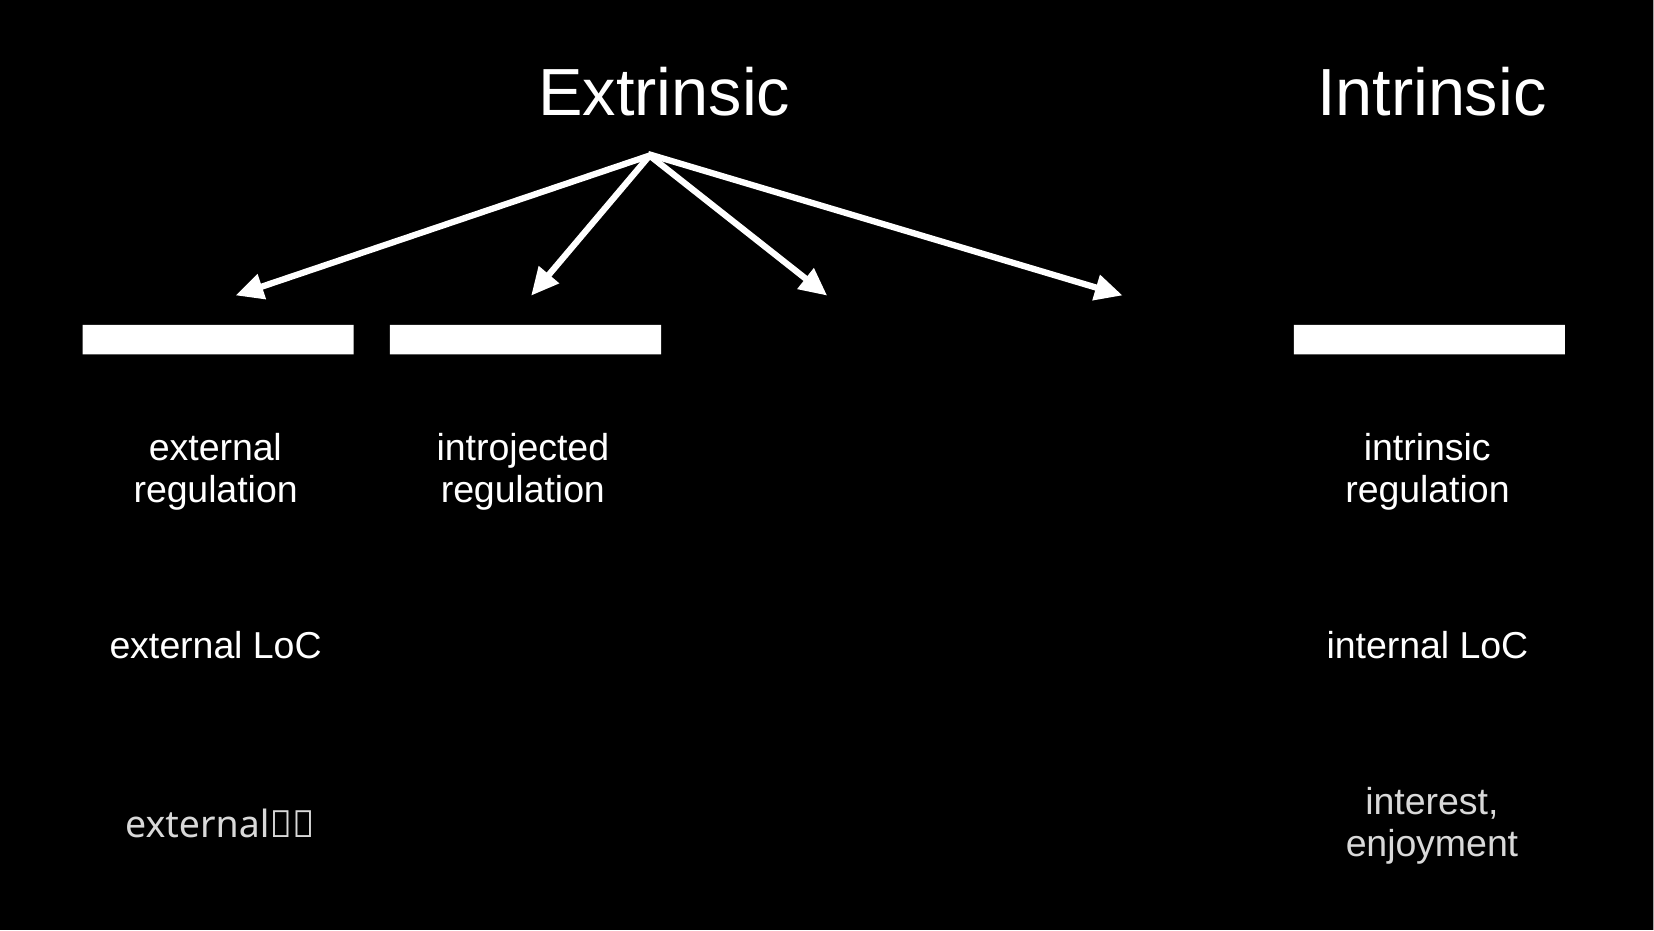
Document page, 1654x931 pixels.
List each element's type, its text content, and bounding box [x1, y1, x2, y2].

list external regulation [82, 405, 349, 532]
text_box [82, 324, 354, 355]
list Extrinsic [531, 29, 798, 156]
text_box [1293, 324, 1565, 355]
list interest, enjoyment [1299, 759, 1565, 886]
list internal LoC [1294, 582, 1561, 709]
list introjected regulation [390, 405, 656, 532]
list external LoC [82, 582, 349, 709]
list Intrinsic [1299, 29, 1565, 156]
list external🥕🏒 [87, 759, 353, 886]
list intrinsic regulation [1294, 405, 1561, 532]
text_box [389, 324, 662, 355]
